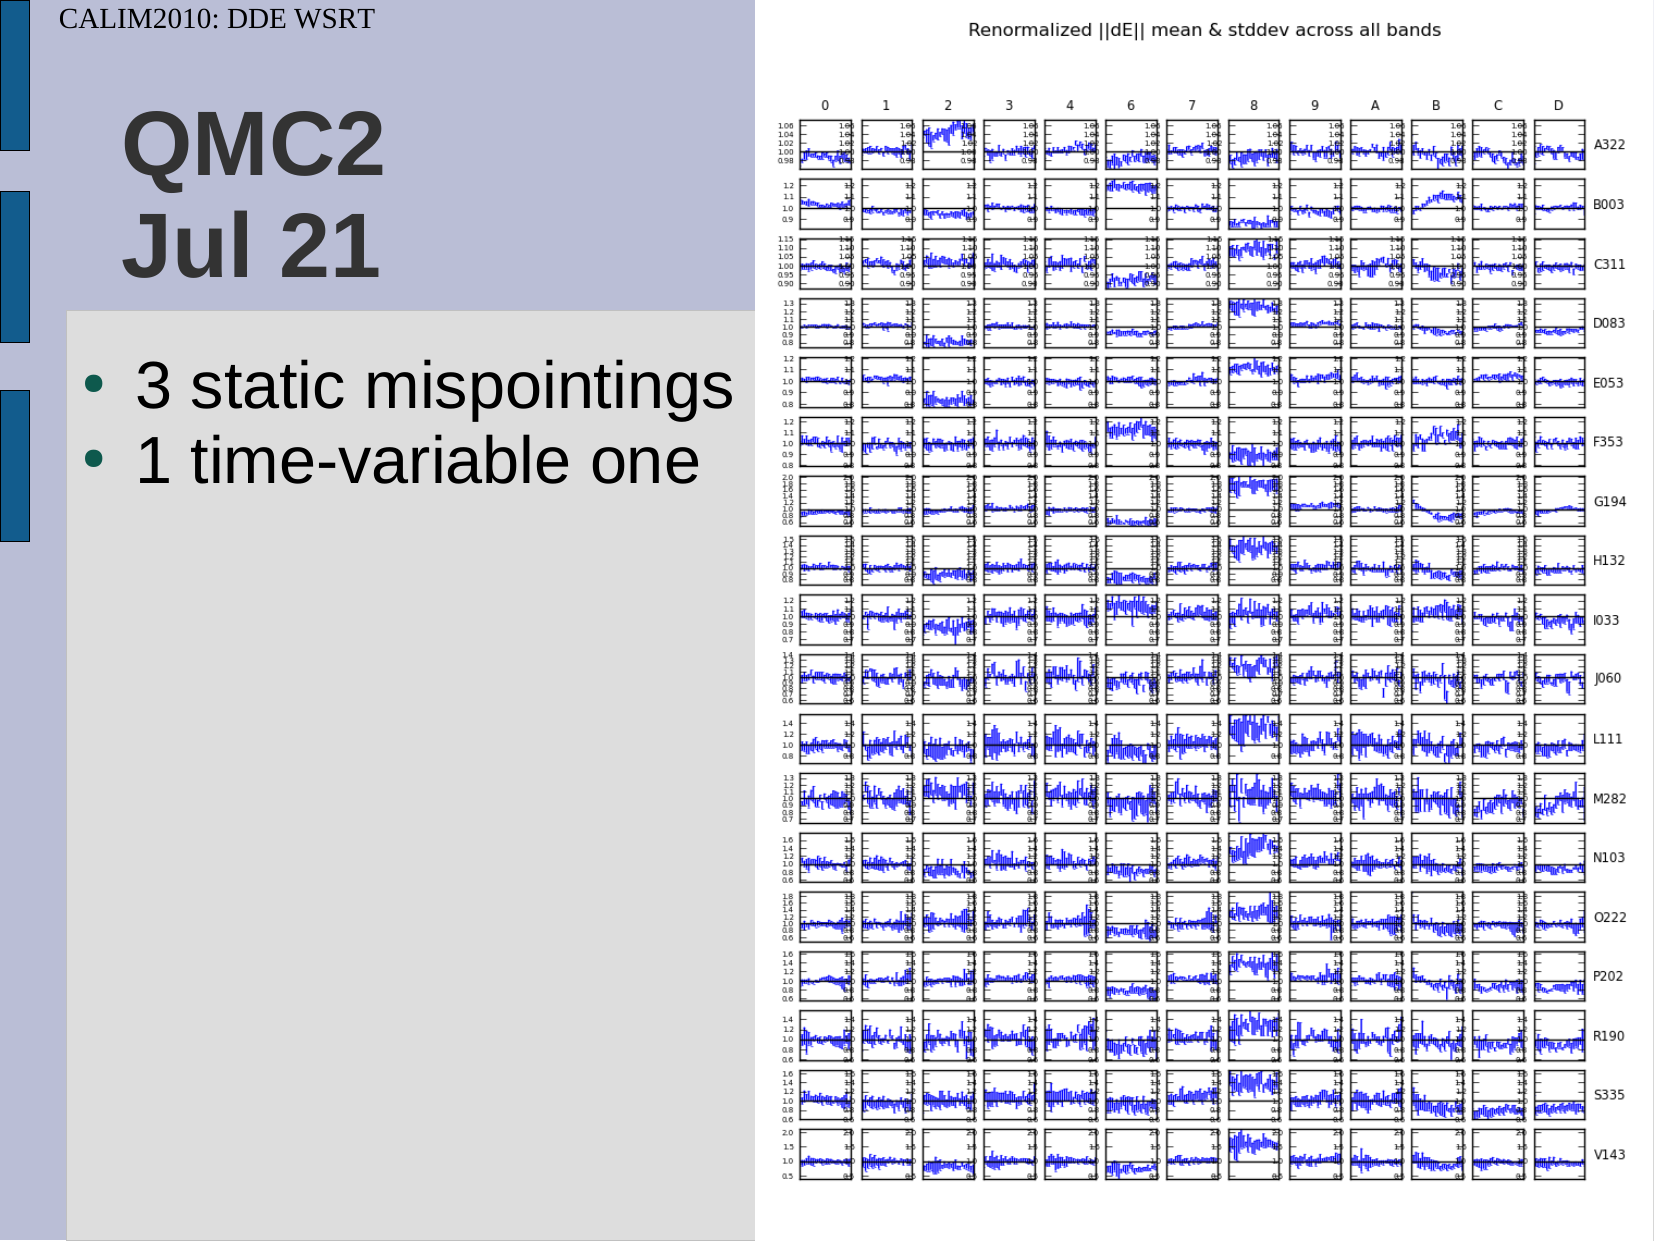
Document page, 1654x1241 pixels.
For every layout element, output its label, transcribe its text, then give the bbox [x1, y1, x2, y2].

list 3 static mispointings 1 time-variable one [64, 347, 755, 1152]
title QMC2 Jul 21 [121, 92, 755, 298]
picture [755, 0, 1654, 1241]
